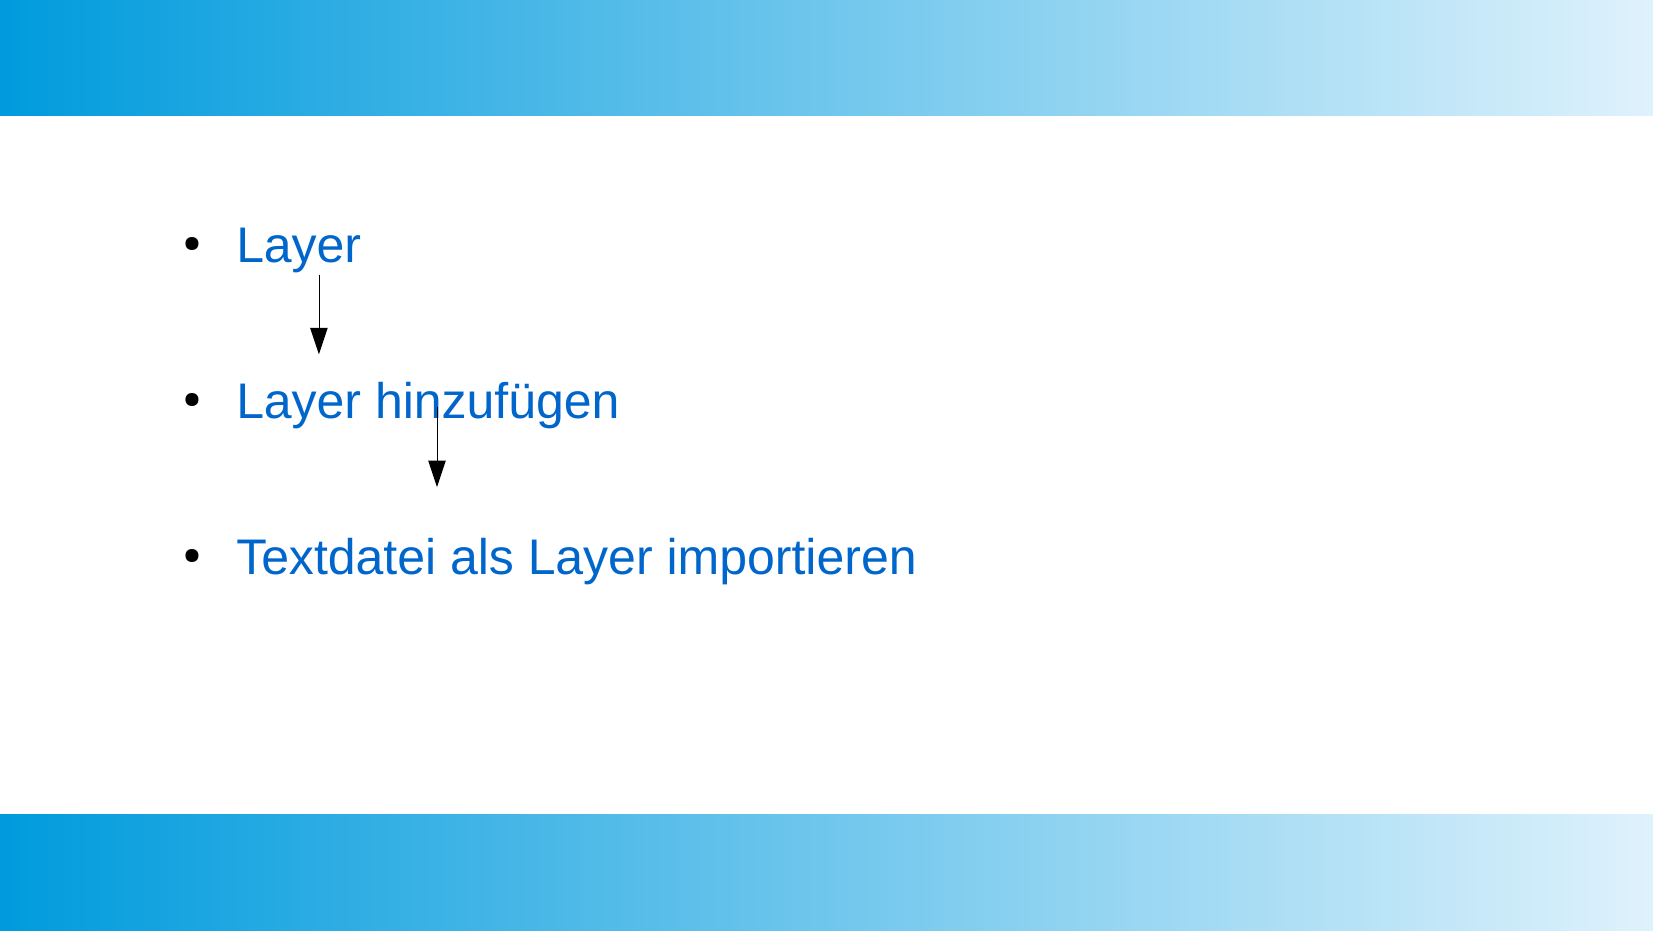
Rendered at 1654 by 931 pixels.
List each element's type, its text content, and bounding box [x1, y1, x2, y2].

list Layer Layer hinzufügen Textdatei als Layer importieren [165, 217, 1501, 758]
